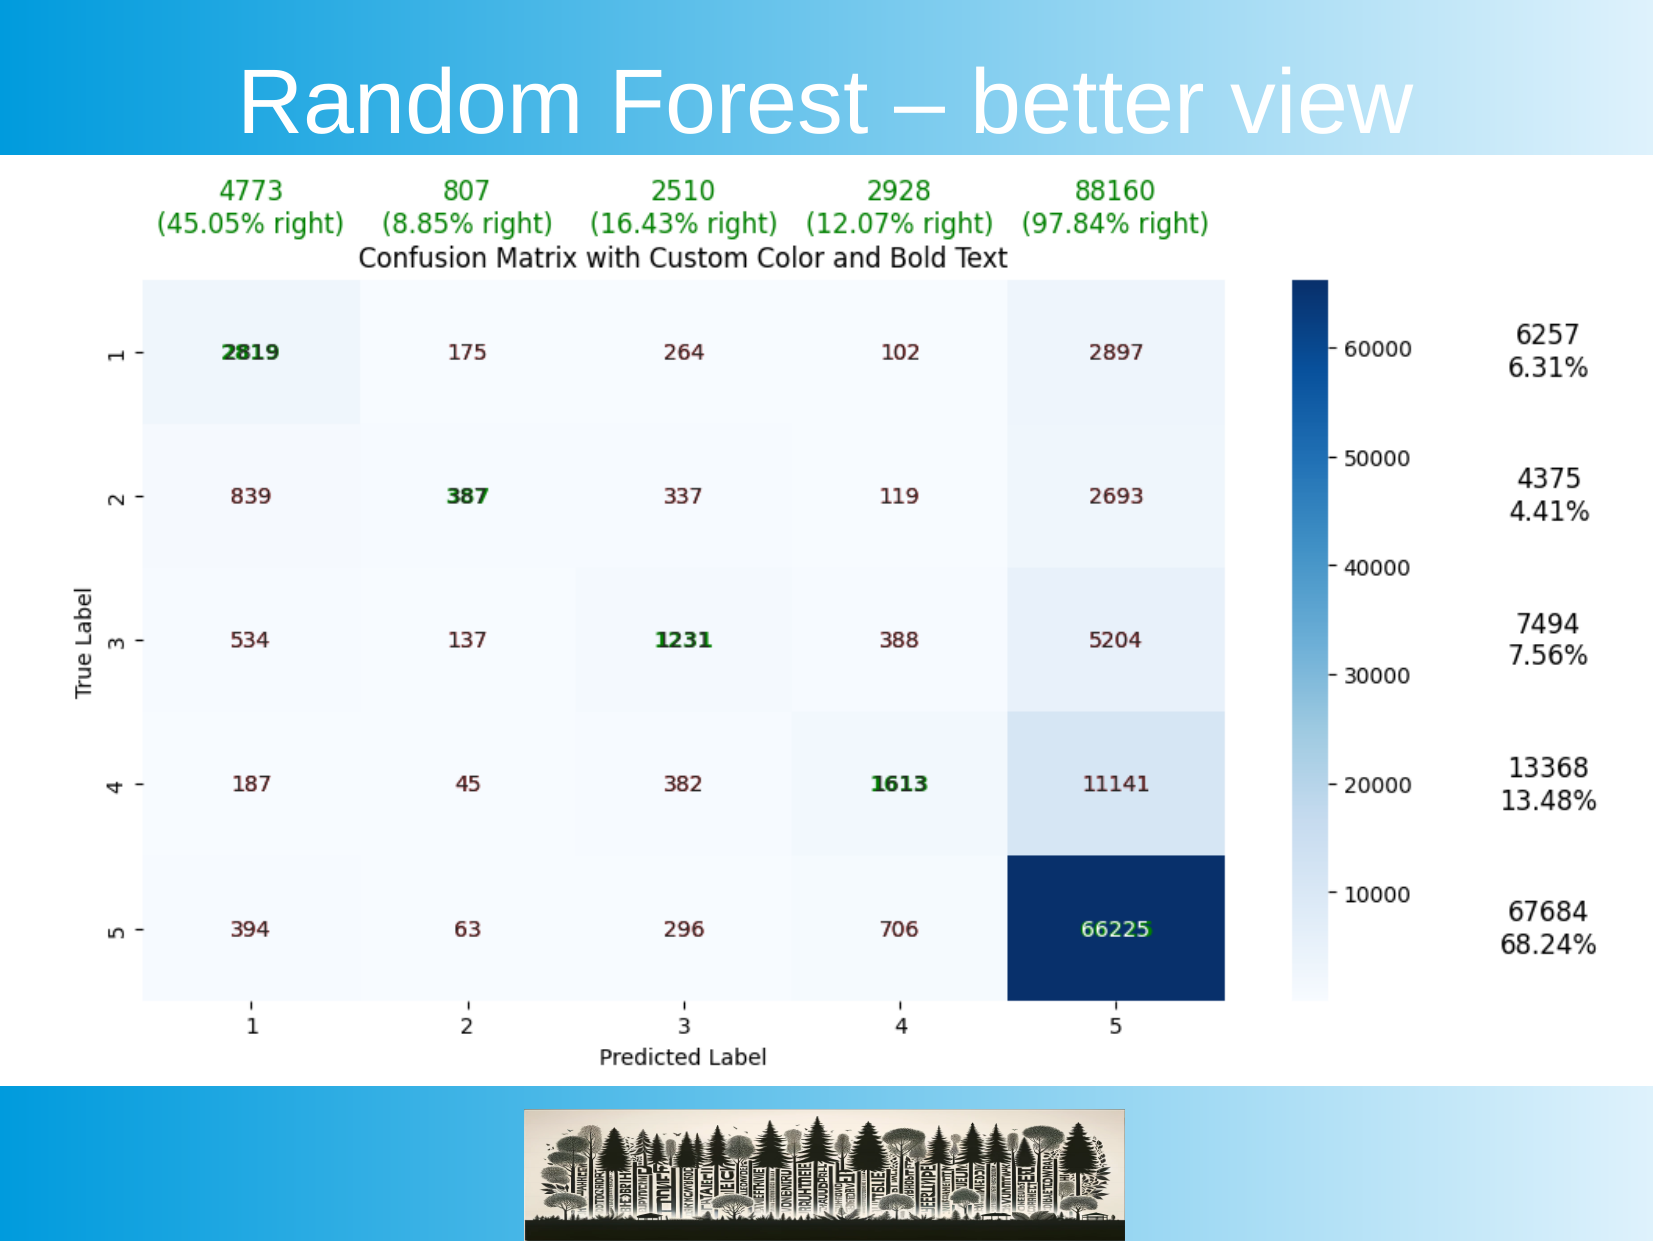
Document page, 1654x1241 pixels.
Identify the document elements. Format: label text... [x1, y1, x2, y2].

picture [524, 1109, 1125, 1241]
title Random Forest – better view [82, 49, 1571, 155]
picture [60, 163, 1613, 1084]
